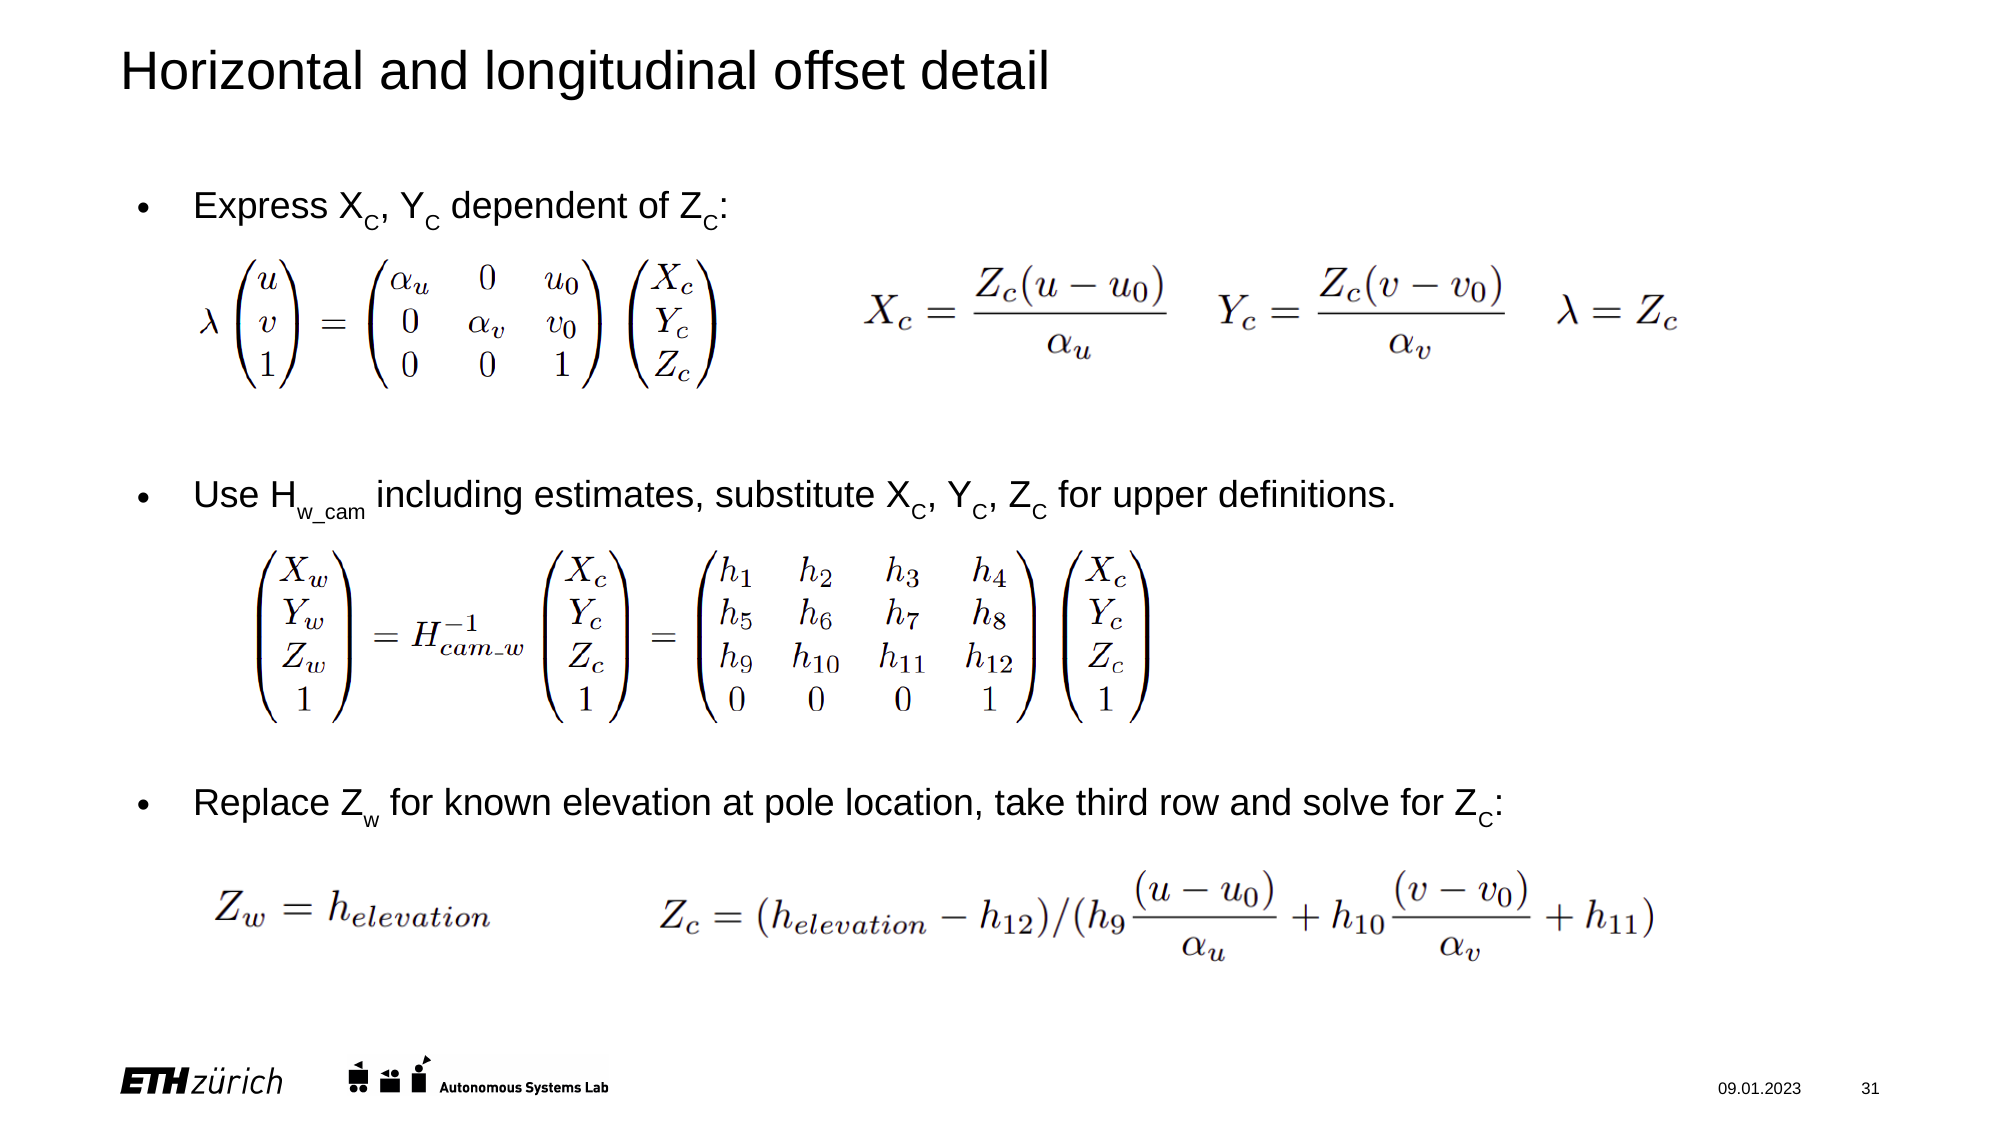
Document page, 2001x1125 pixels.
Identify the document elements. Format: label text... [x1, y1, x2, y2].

title Horizontal and longitudinal offset detail [120, 42, 1880, 191]
list Express XC, YC dependent of ZC: Use Hw_cam including estimates, substitute XC, YC, ZC for upper definitions. Replace Zw for known elevation at pole location, take third row and solve for ZC: [118, 153, 1860, 577]
slide_number 09.01.2023 [1718, 1069, 1819, 1106]
picture [188, 231, 727, 408]
picture [120, 1067, 282, 1094]
slide_number <number> [1827, 1069, 1880, 1106]
picture [212, 877, 497, 934]
picture [836, 242, 1689, 364]
picture [236, 531, 1158, 739]
picture [649, 862, 1666, 974]
